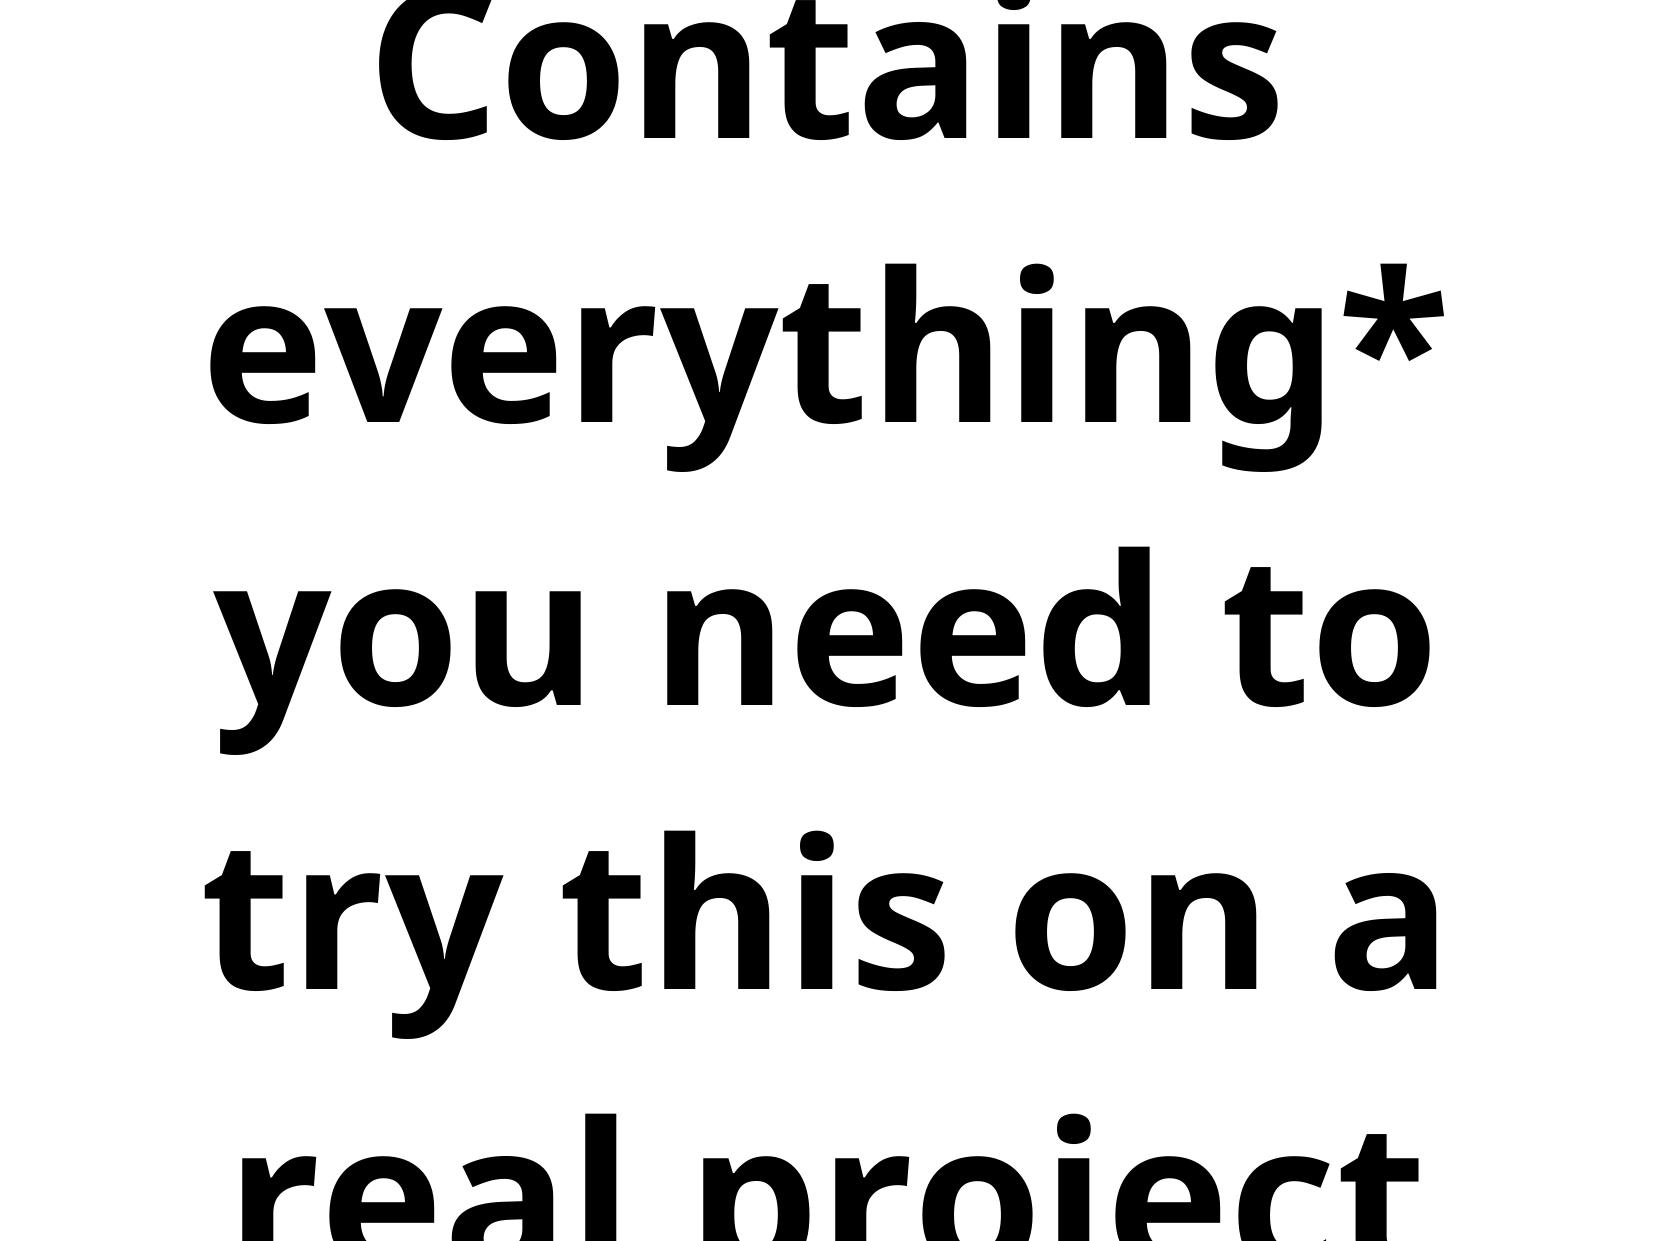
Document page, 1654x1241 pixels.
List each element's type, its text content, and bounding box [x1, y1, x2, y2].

title Contains everything* you need to try this on a real project [82, 49, 1571, 1201]
